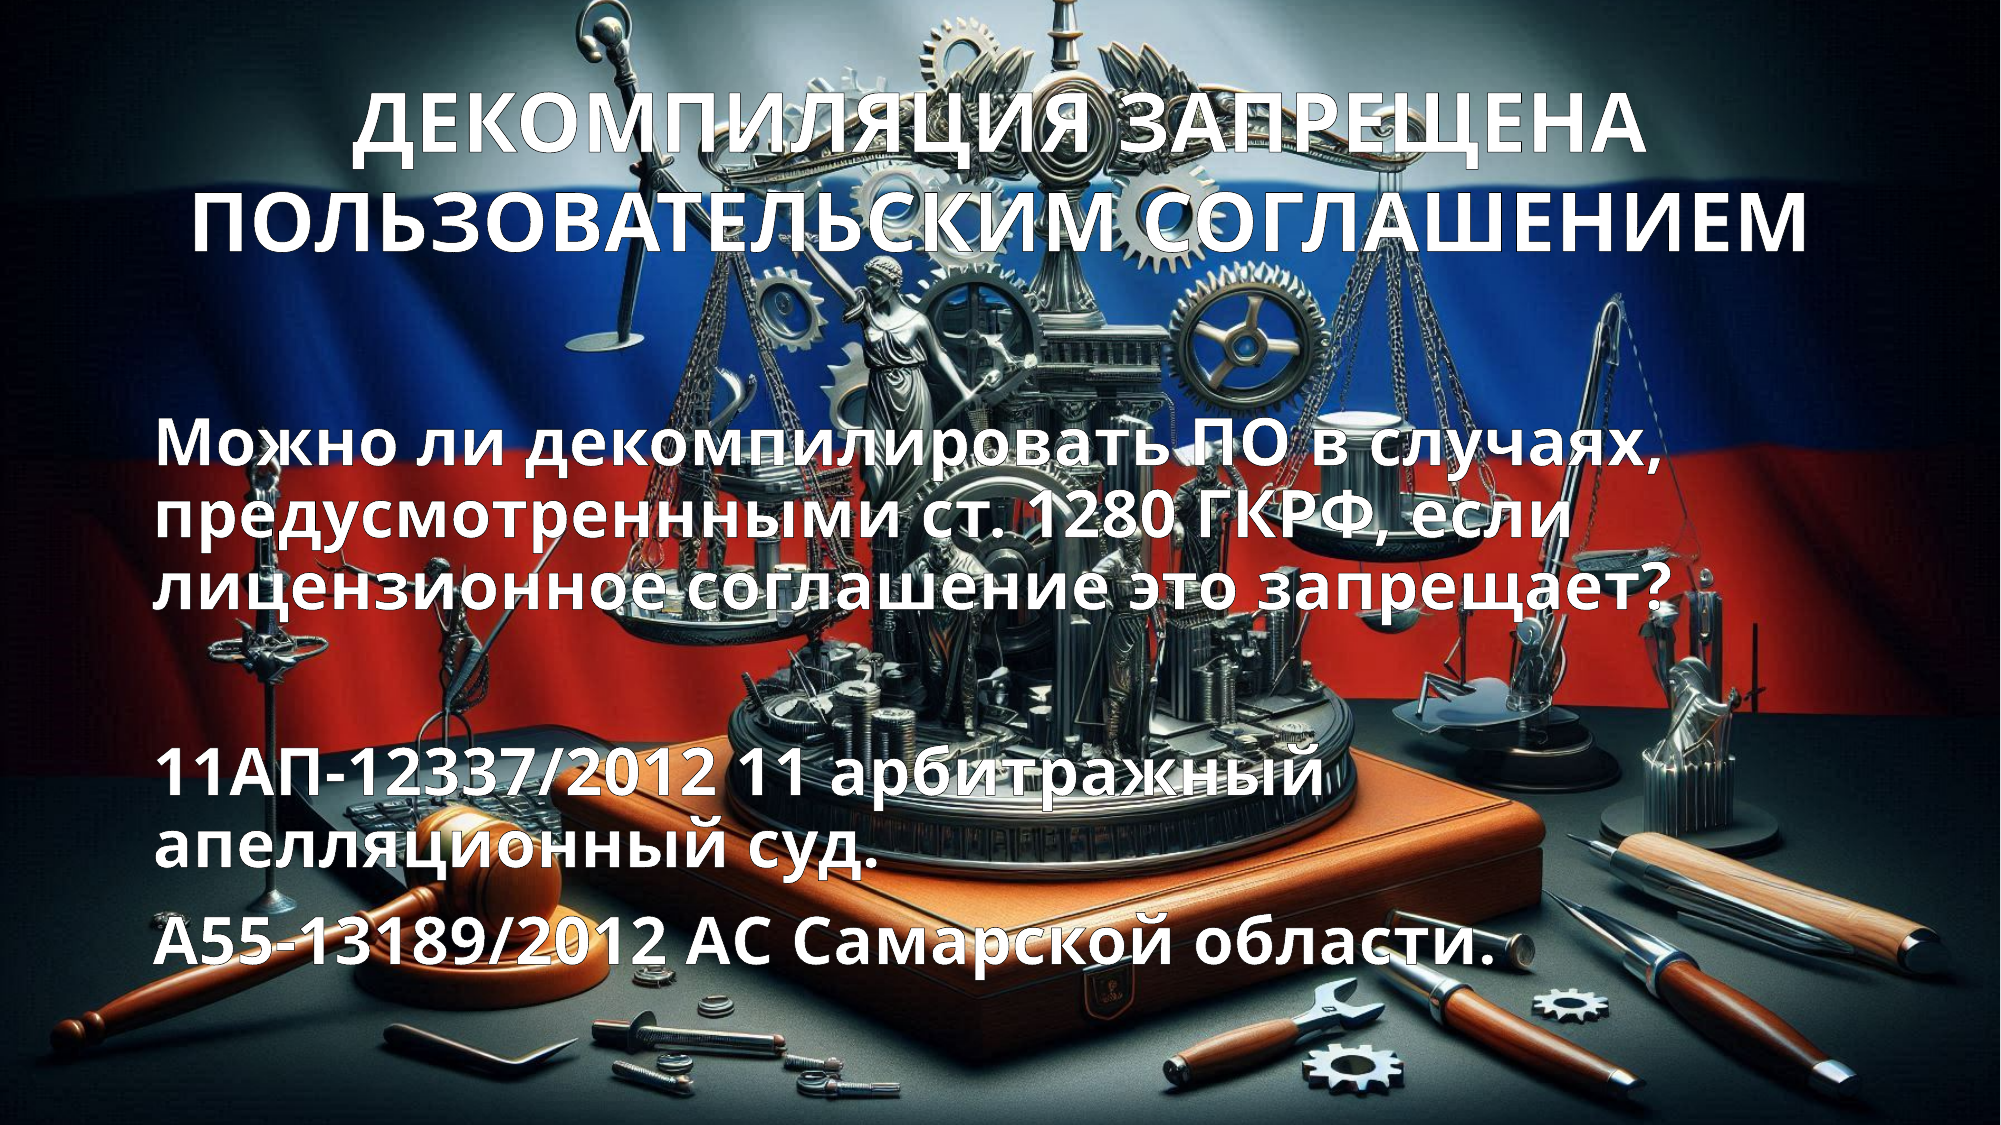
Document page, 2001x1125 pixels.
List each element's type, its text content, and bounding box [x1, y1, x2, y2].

title ДЕКОМПИЛЯЦИЯ ЗАПРЕЩЕНА ПОЛЬЗОВАТЕЛЬСКИМ СОГЛАШЕНИЕМ [137, 59, 1863, 278]
list Можно ли декомпилировать ПО в случаях, предусмотреннными ст. 1280 ГКРФ, если лицензионное соглашение это запрещает? 11АП-12337/2012 11 арбитражный апелляционный суд. А55-13189/2012 АС Самарской области. [137, 299, 1863, 1014]
picture [0, 0, 2001, 1125]
